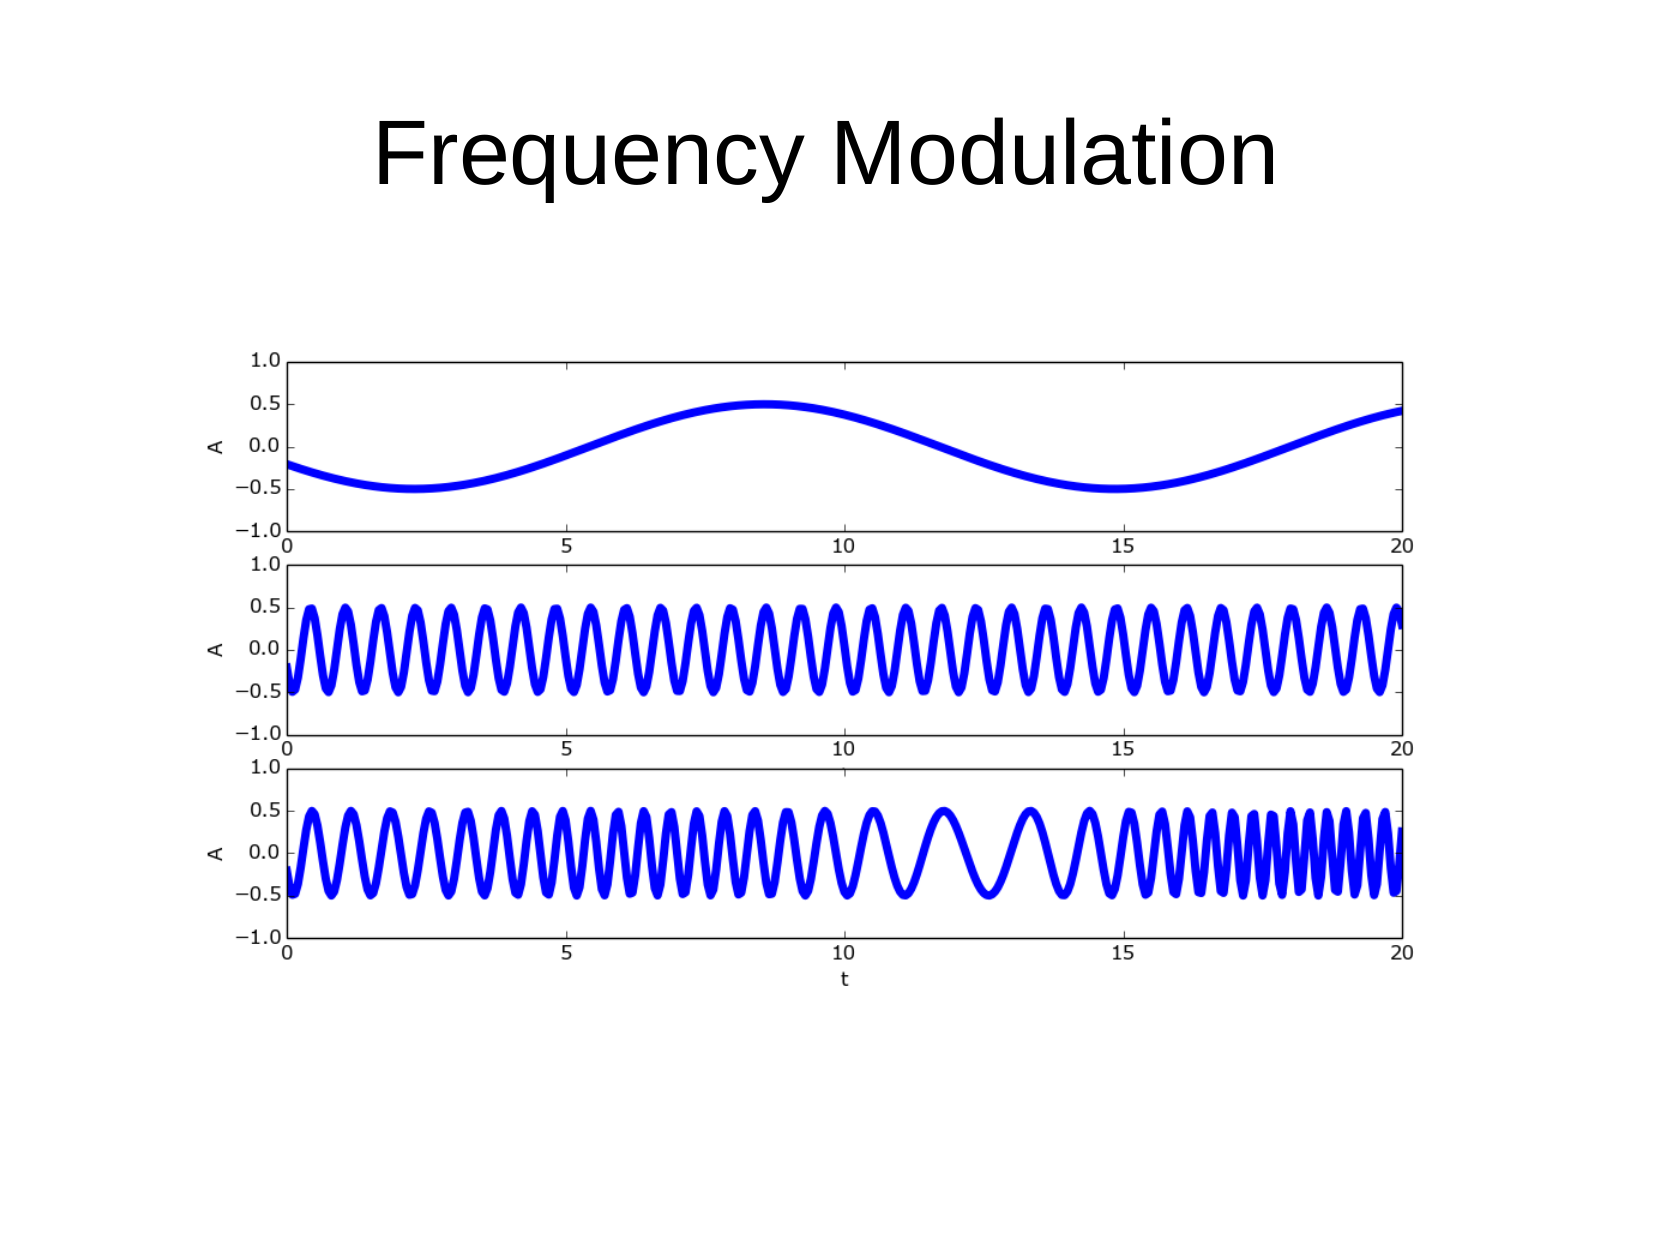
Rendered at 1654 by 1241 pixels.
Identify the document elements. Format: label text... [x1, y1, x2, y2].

title Frequency Modulation [82, 49, 1571, 257]
picture [107, 290, 1546, 1010]
